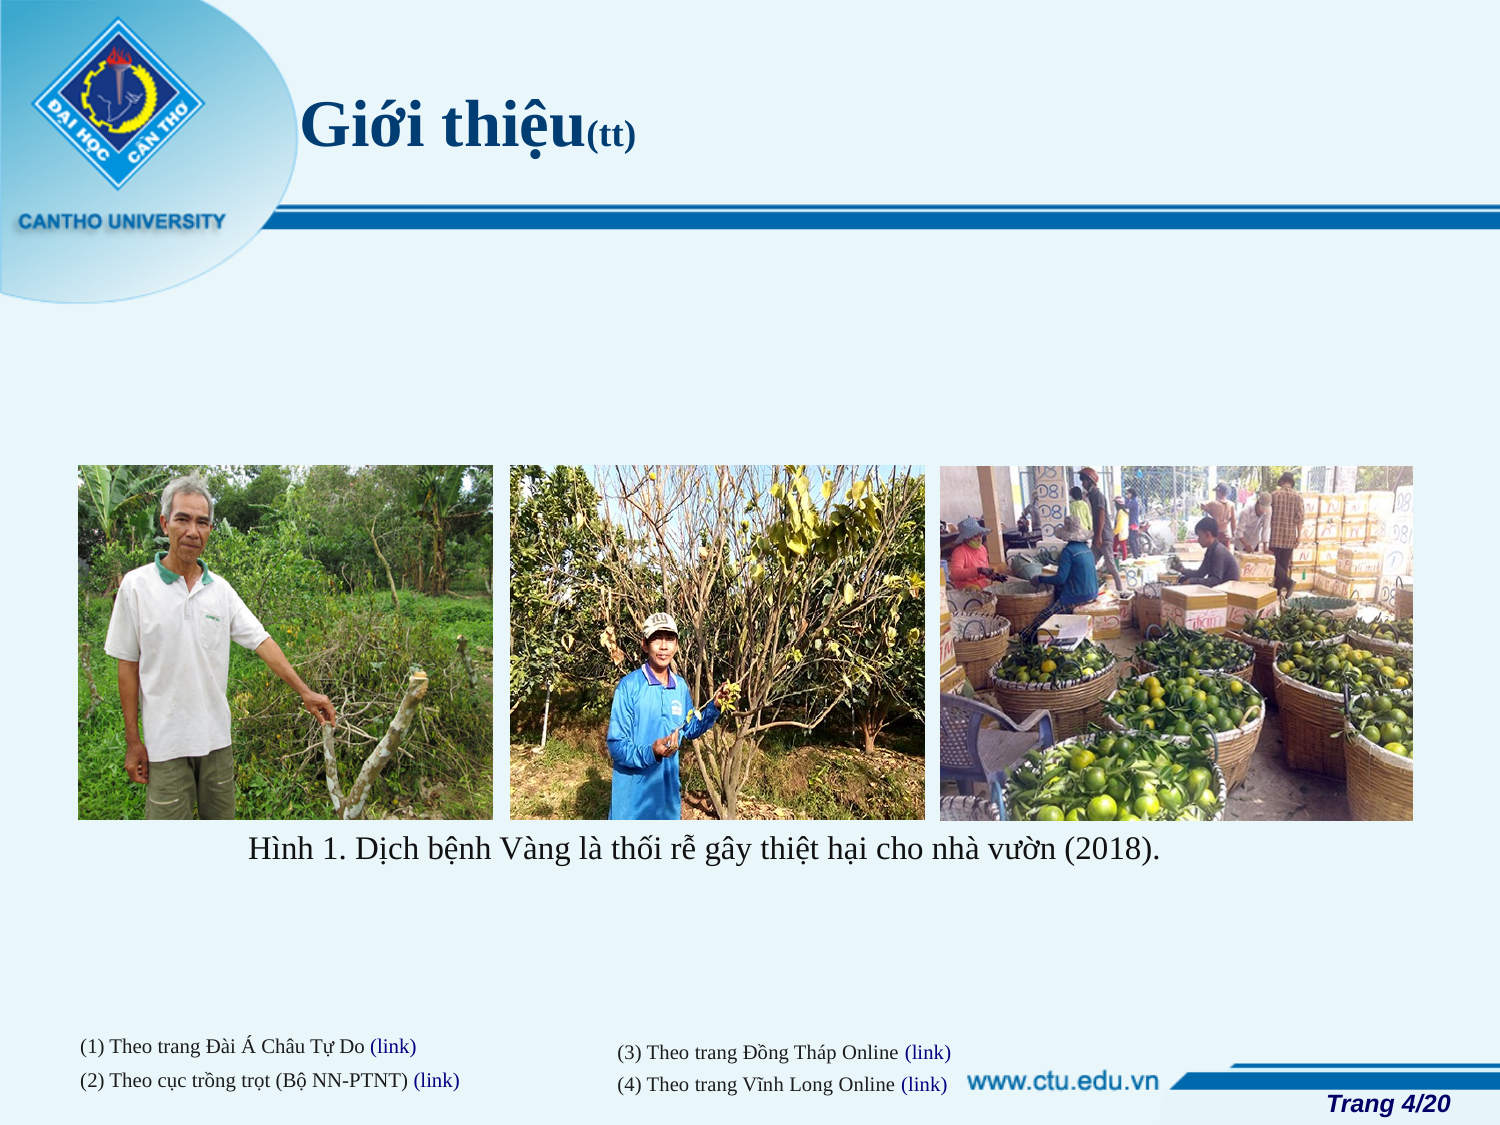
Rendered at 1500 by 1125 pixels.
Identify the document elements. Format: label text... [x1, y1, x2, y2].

text_box Trang 4/20 [1311, 1080, 1497, 1125]
picture [0, 0, 1500, 1125]
list (1) Theo trang Đài Á Châu Tự Do (link) (2) Theo cục trồng trọt (Bộ NN-PTNT) (link) [9, 1035, 625, 1111]
list (3) Theo trang Đồng Tháp Online (link) (4) Theo trang Vĩnh Long Online (link) [558, 1041, 1017, 1125]
title Giới thiệu(tt) [299, 46, 1462, 202]
list Hình 1. Dịch bệnh Vàng là thối rễ gây thiệt hại cho nhà vườn (2018). [185, 830, 1206, 896]
